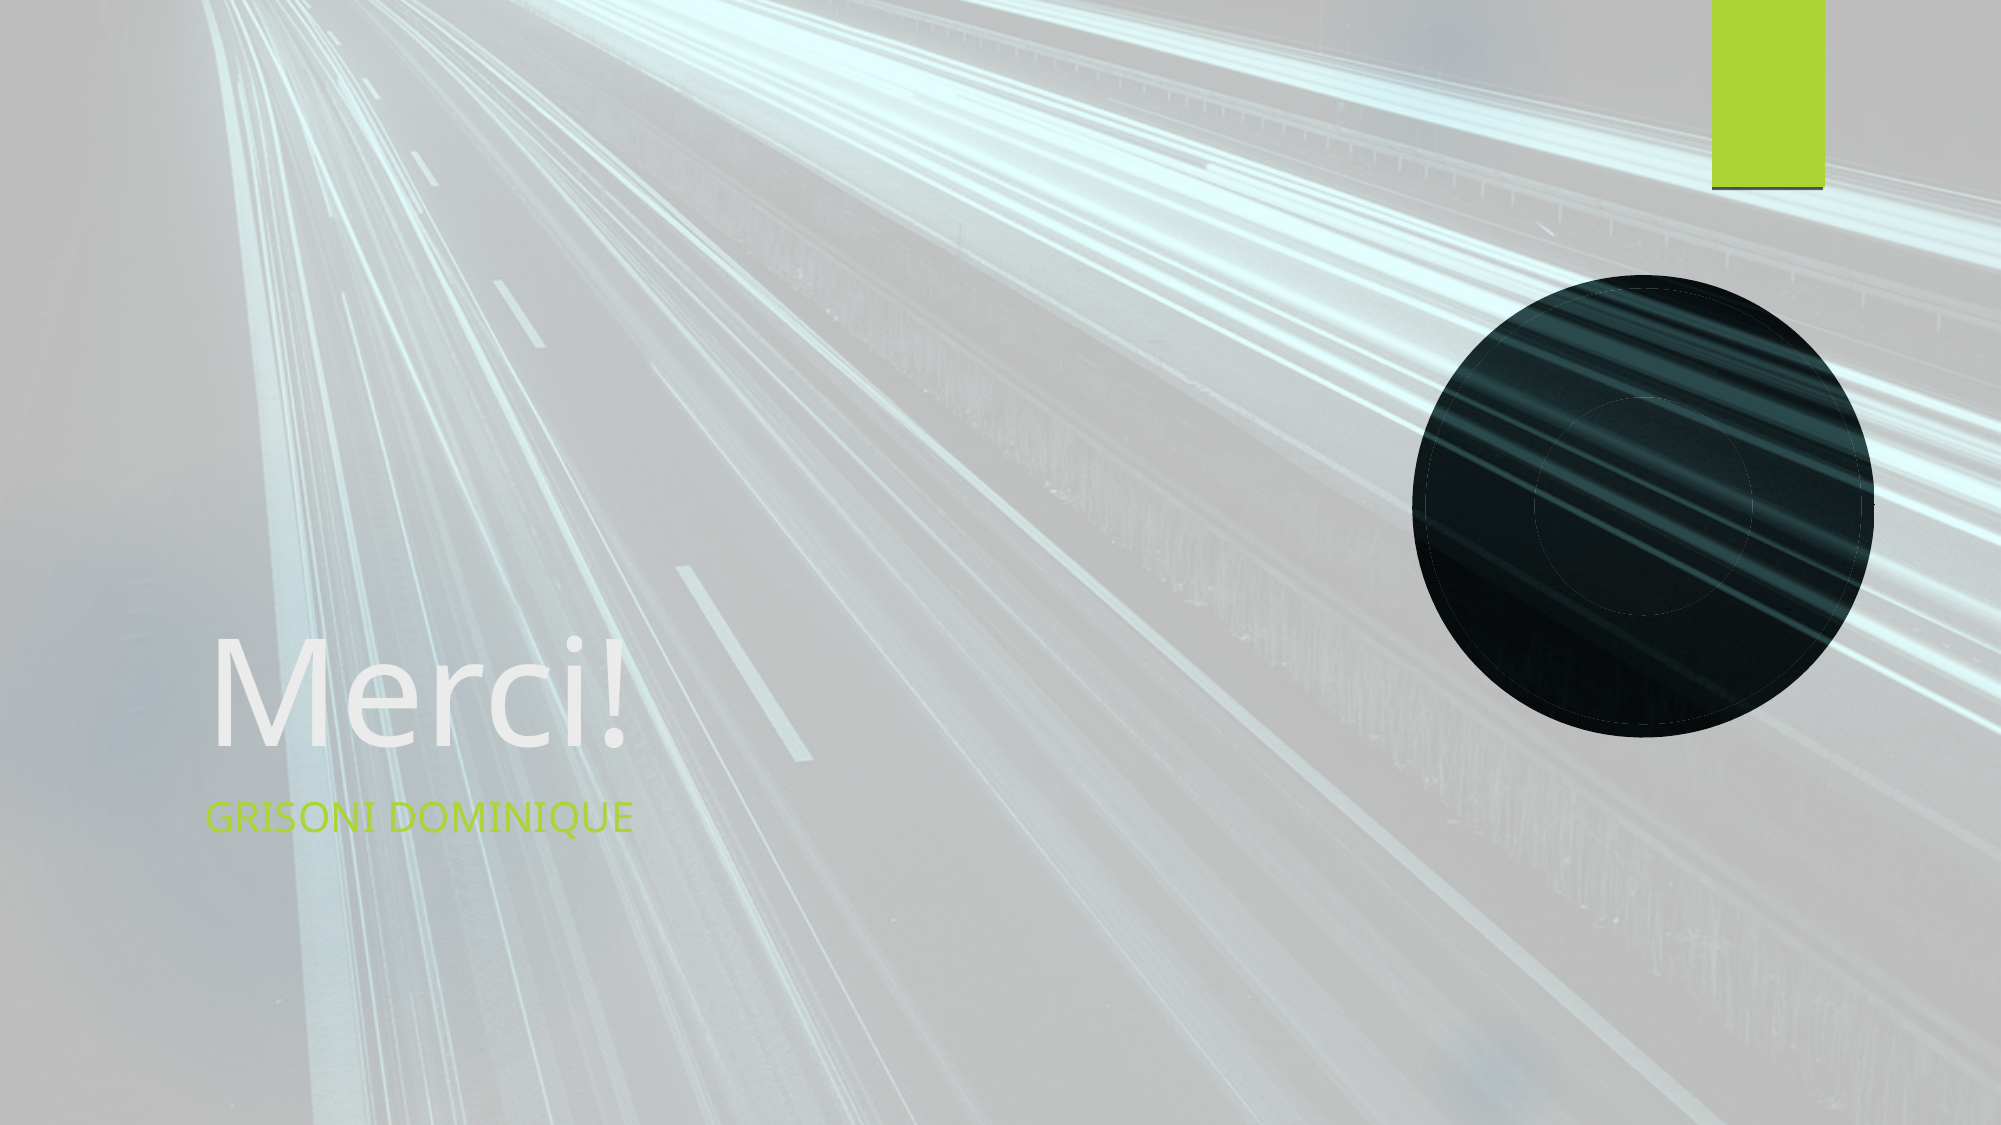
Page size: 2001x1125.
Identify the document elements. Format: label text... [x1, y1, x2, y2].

picture [0, 0, 2000, 1125]
text_box [1712, 0, 1825, 187]
title Merci! [189, 237, 1638, 783]
subtitle Grisoni Dominique [189, 783, 1638, 926]
